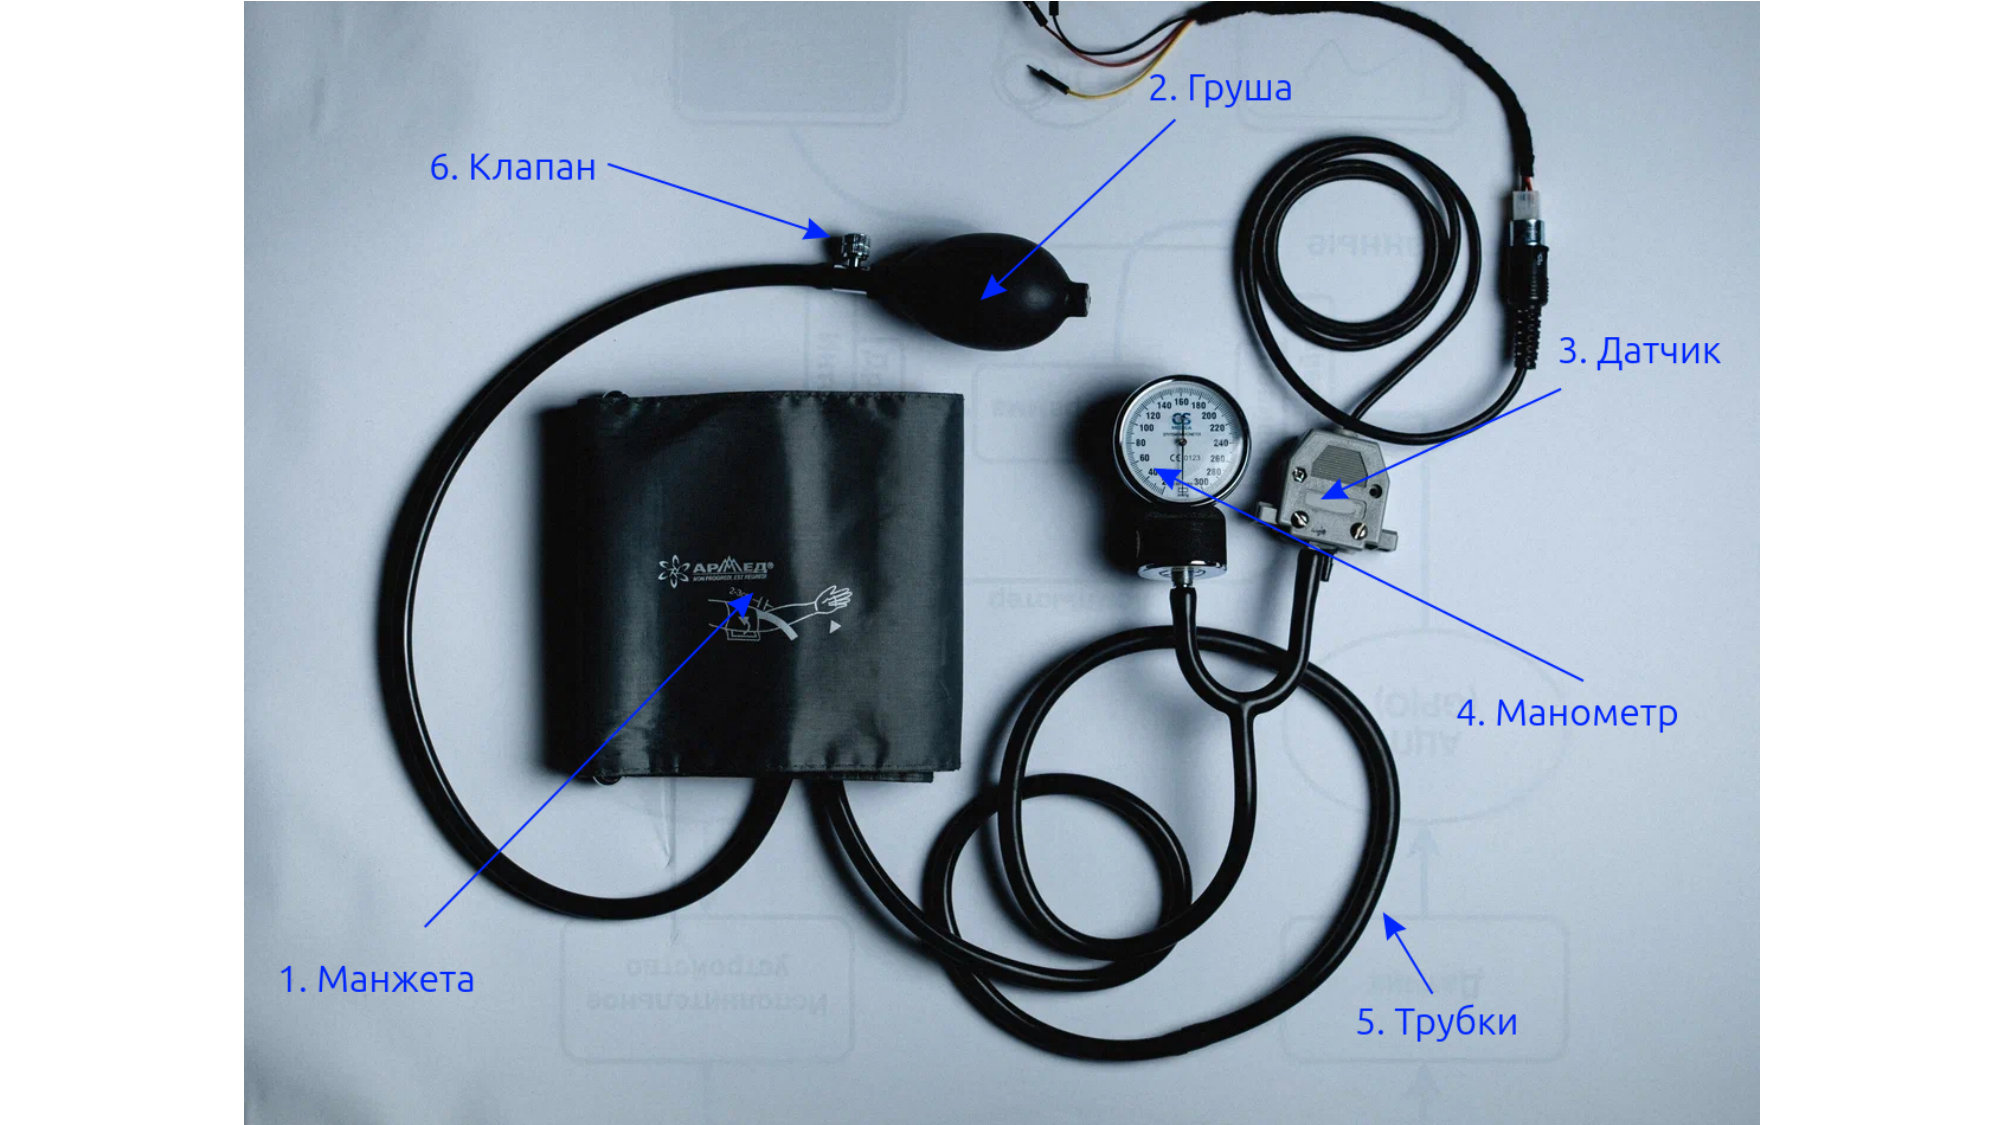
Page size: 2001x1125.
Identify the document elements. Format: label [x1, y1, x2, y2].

picture [244, 1, 1760, 1125]
